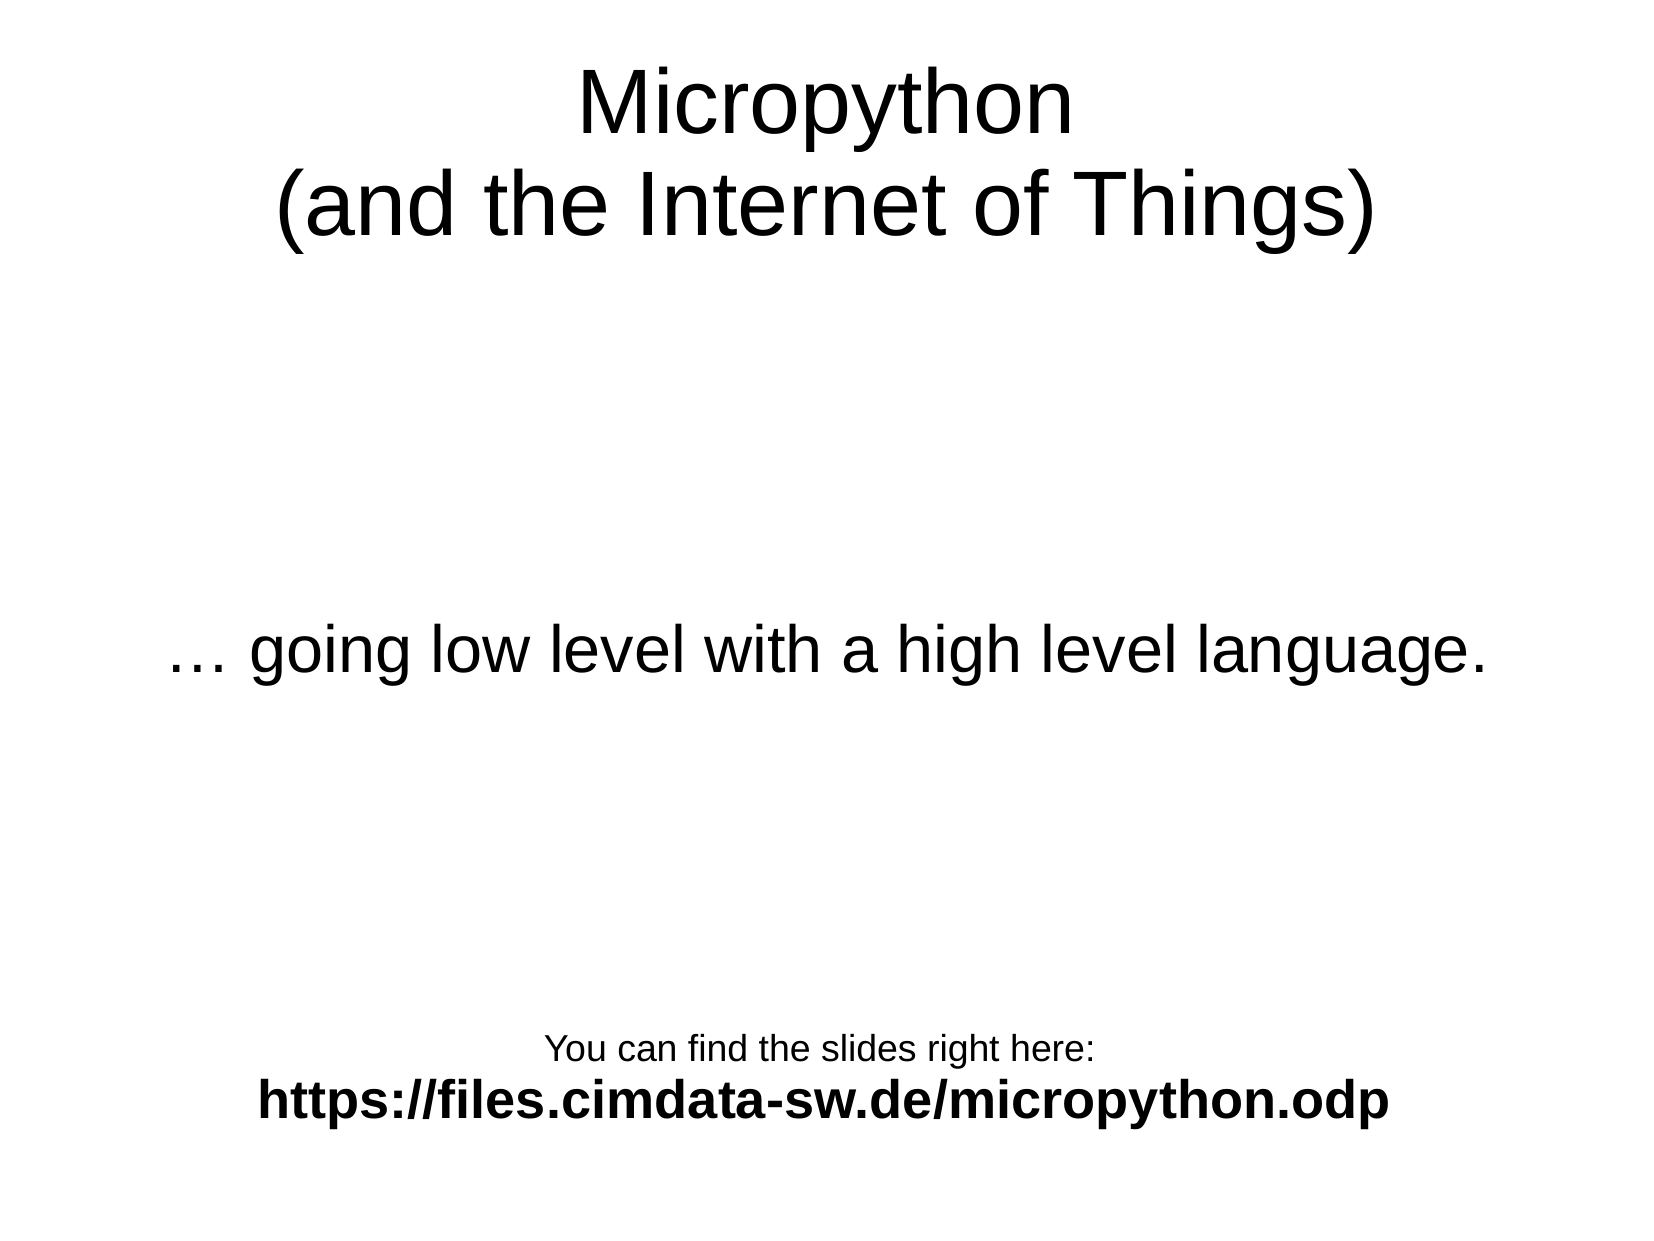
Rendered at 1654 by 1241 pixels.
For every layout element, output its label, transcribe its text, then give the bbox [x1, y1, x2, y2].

title Micropython (and the Internet of Things) [82, 49, 1571, 257]
subtitle … going low level with a high level language. [82, 290, 1571, 1010]
text_box You can find the slides right here: https://files.cimdata-sw.de/micropython.odp [240, 1020, 1411, 1161]
